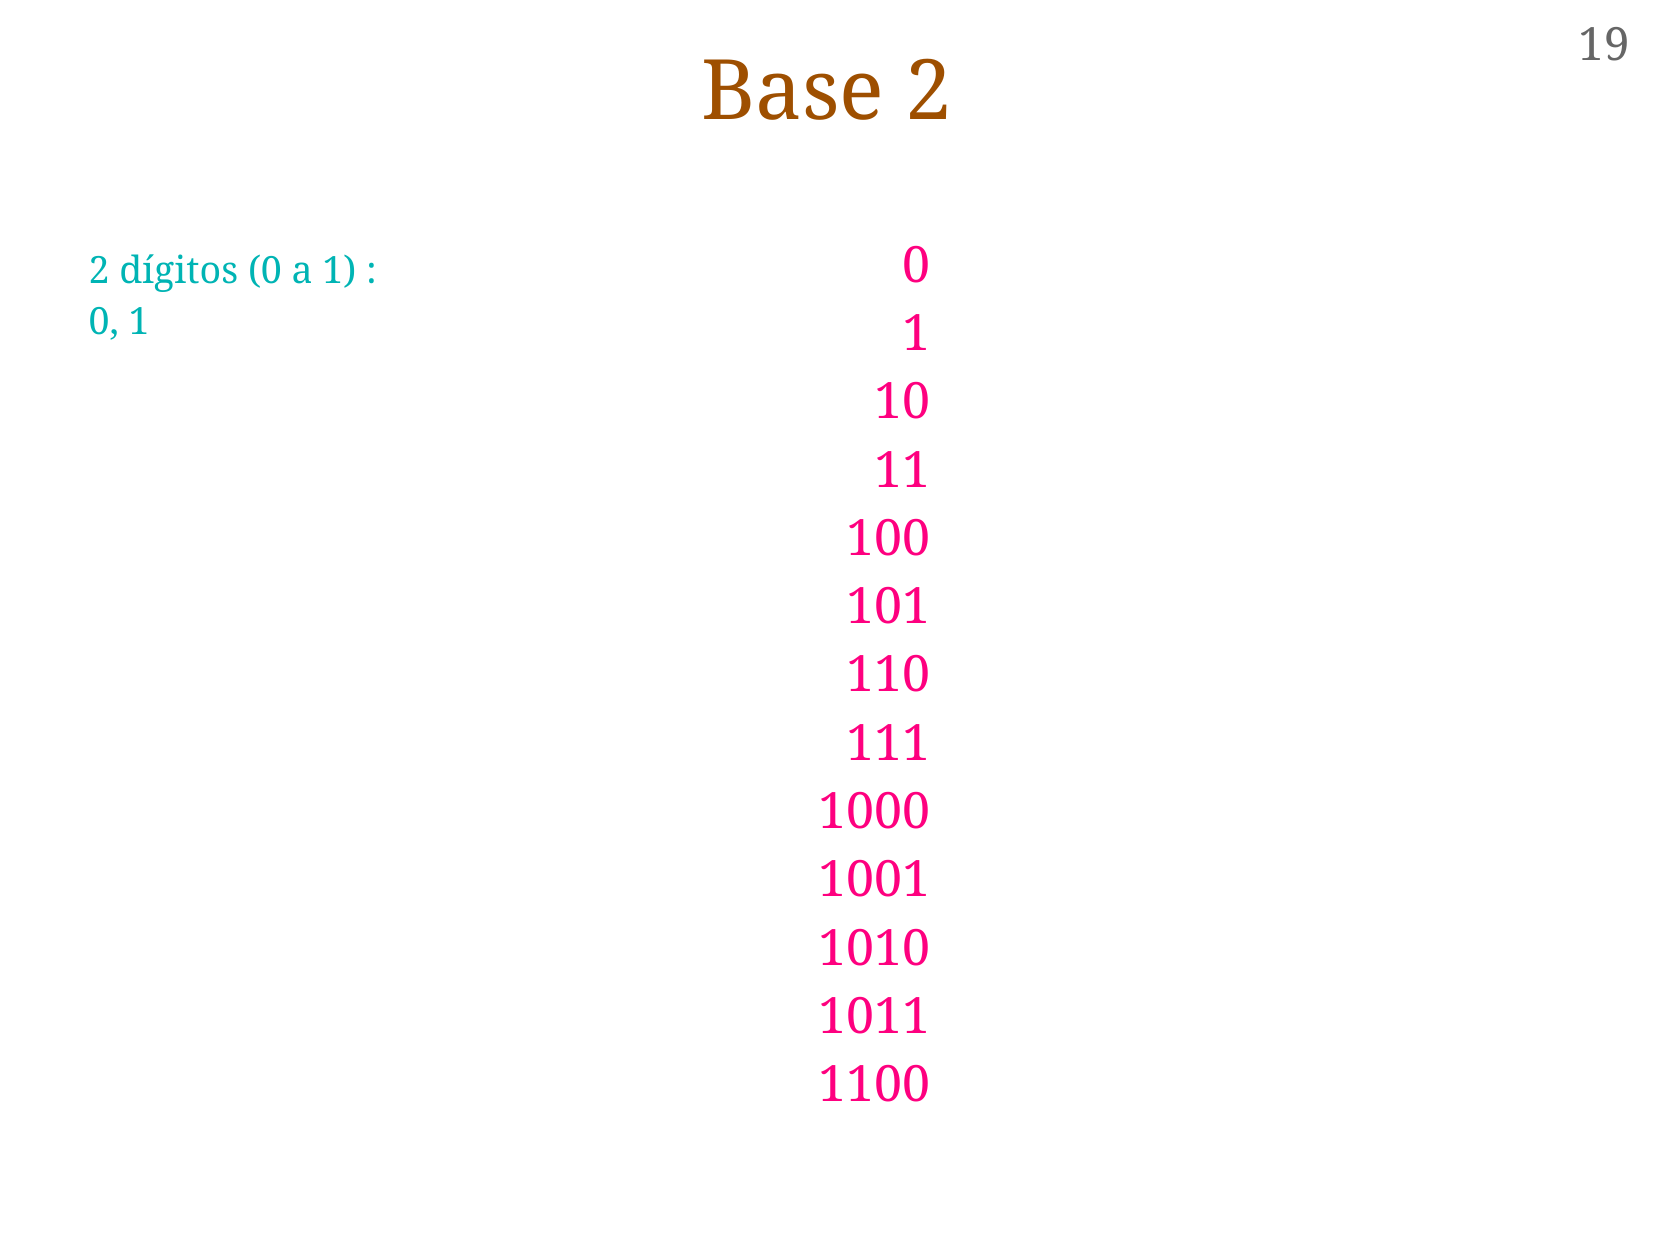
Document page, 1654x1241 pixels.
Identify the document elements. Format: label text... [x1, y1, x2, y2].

text_box 0 1 10 11 100 101 110 111 1000 1001 1010 1011 1100 [767, 221, 945, 1211]
title Base 2 [59, 29, 1595, 148]
text_box 2 dígitos (0 a 1) : 0, 1 [73, 236, 635, 366]
